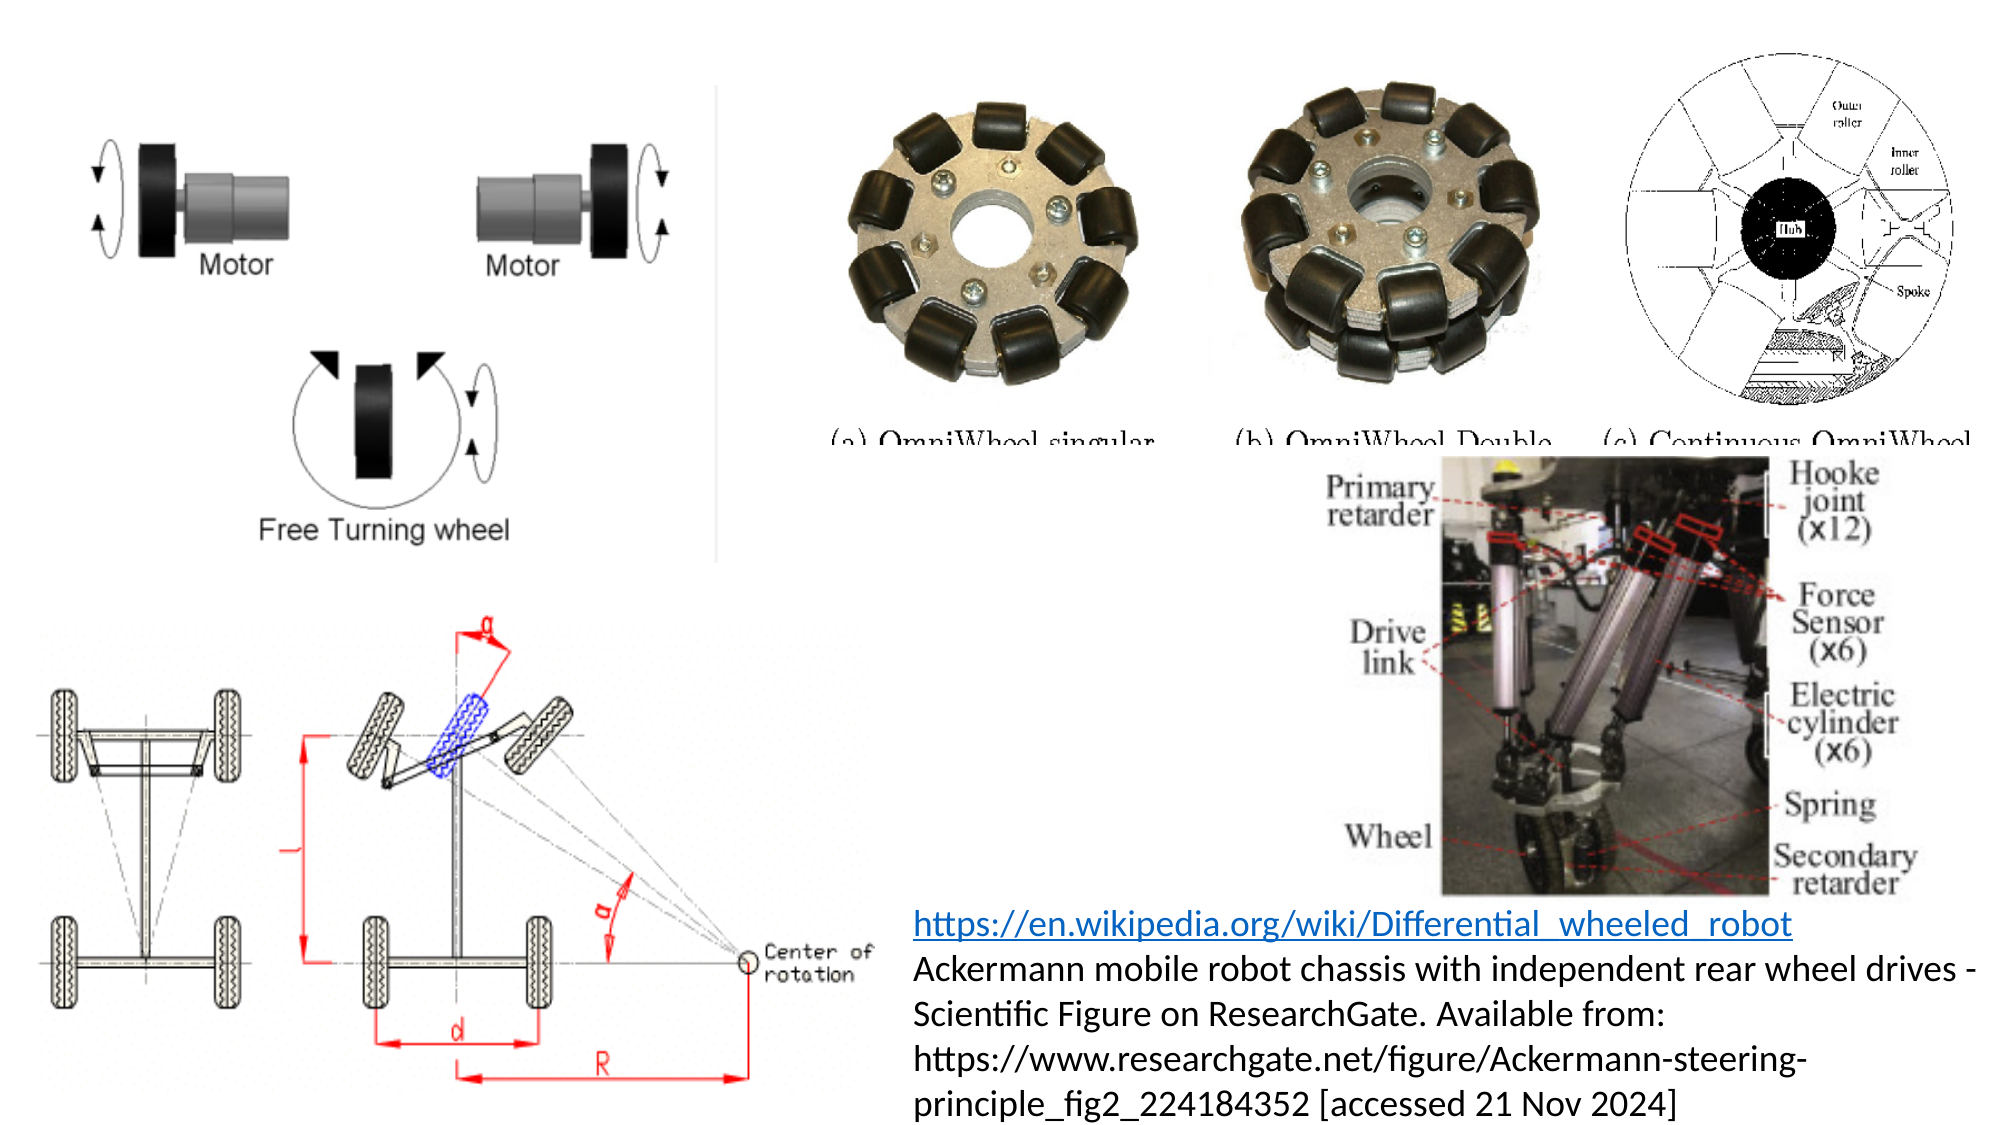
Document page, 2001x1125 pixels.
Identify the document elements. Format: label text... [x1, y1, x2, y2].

text_box https://en.wikipedia.org/wiki/Differential_wheeled_robot Ackermann mobile robot chassis with independent rear wheel drives - Scientific Figure on ResearchGate. Available from: https://www.researchgate.net/figure/Ackermann-steering-principle_fig2_224184352 [accessed 21 Nov 2024] [898, 891, 2000, 1125]
picture [74, 85, 718, 563]
picture [832, 52, 1969, 445]
picture [33, 614, 875, 1092]
picture [1326, 456, 1926, 905]
